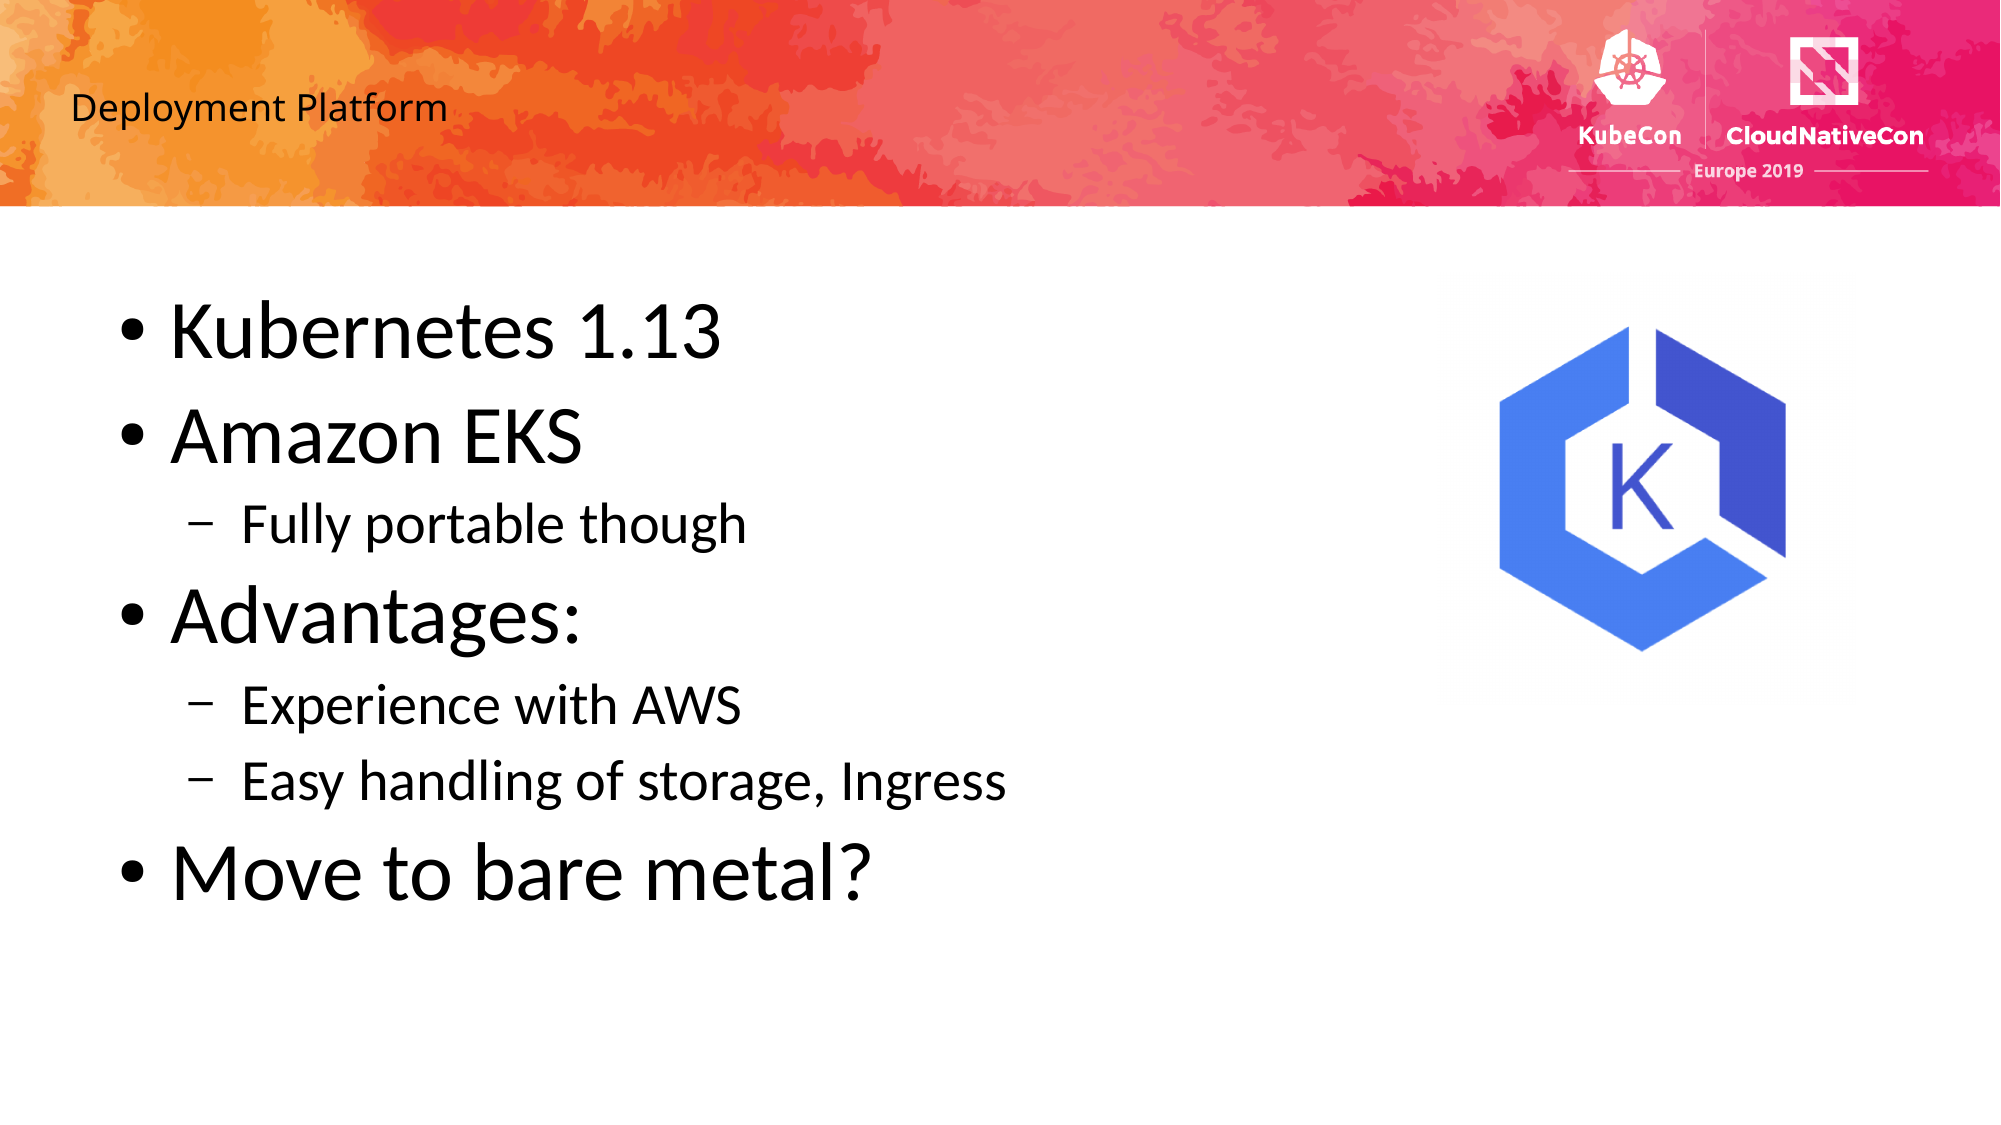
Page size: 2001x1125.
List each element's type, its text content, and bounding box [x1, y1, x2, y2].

list Kubernetes 1.13 Amazon EKS Fully portable though Advantages: Experience with AWS Easy handling of storage, Ingress Move to bare metal? [99, 298, 1936, 1051]
title Deployment Platform [70, 0, 1796, 217]
picture [0, 0, 2000, 1125]
